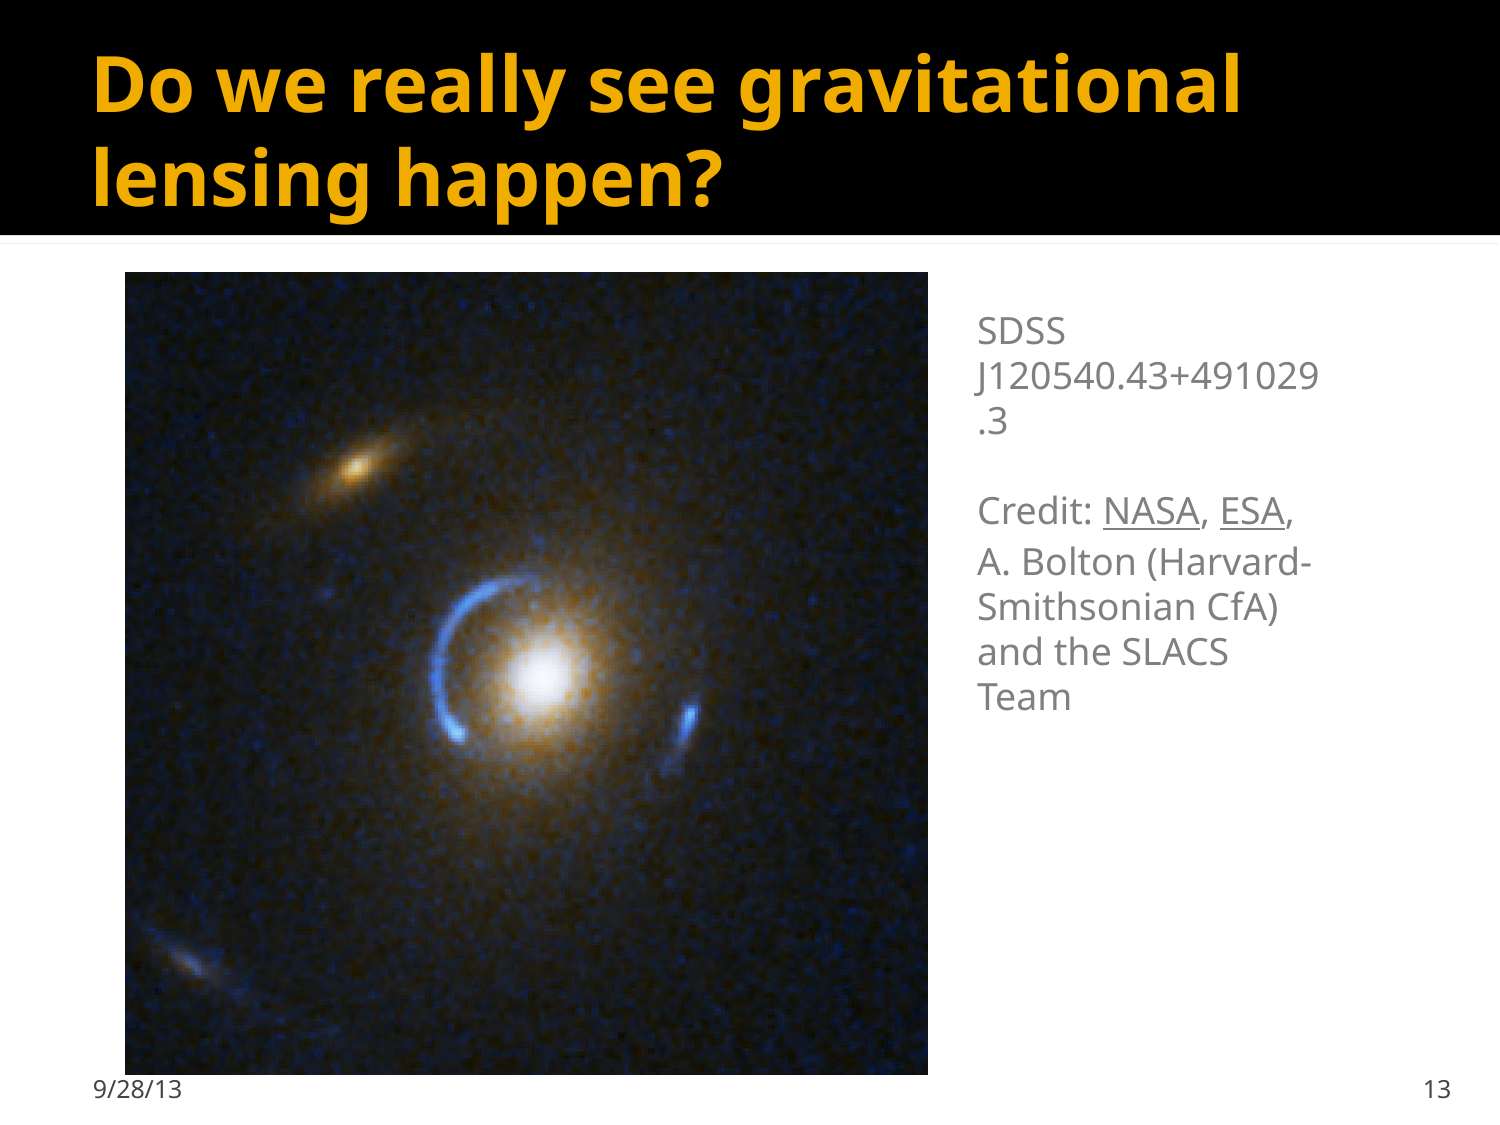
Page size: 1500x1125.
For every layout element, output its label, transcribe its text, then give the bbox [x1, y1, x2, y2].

slide_number <number> [1345, 1062, 1467, 1108]
slide_number 9/28/13 [75, 1062, 425, 1108]
picture [125, 272, 928, 1075]
title Do we really see gravitational lensing happen? [75, 25, 1425, 231]
text_box SDSS J120540.43+491029.3 Credit: NASA, ESA, A. Bolton (Harvard-Smithsonian CfA) and the SLACS Team [962, 299, 1338, 726]
